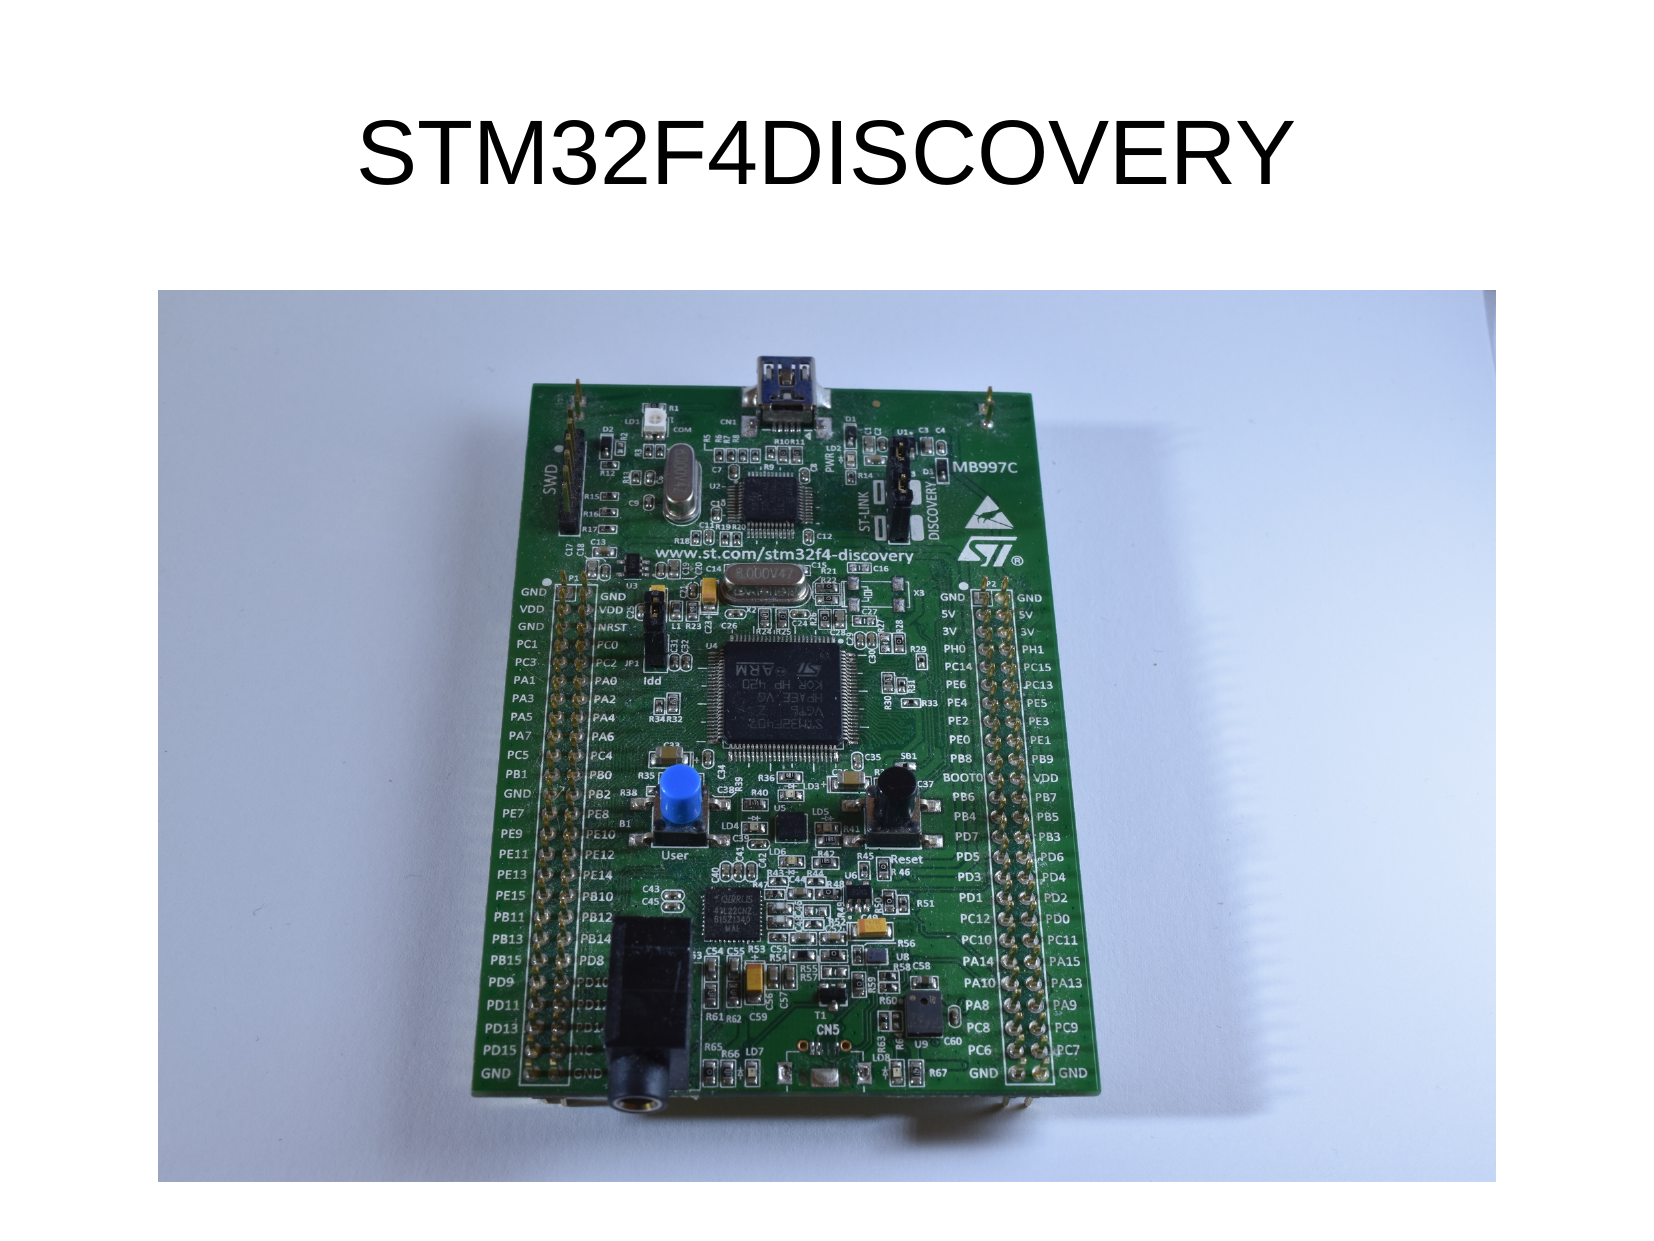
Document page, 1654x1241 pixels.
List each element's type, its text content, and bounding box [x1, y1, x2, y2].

picture [158, 290, 1496, 1182]
title STM32F4DISCOVERY [82, 49, 1571, 257]
